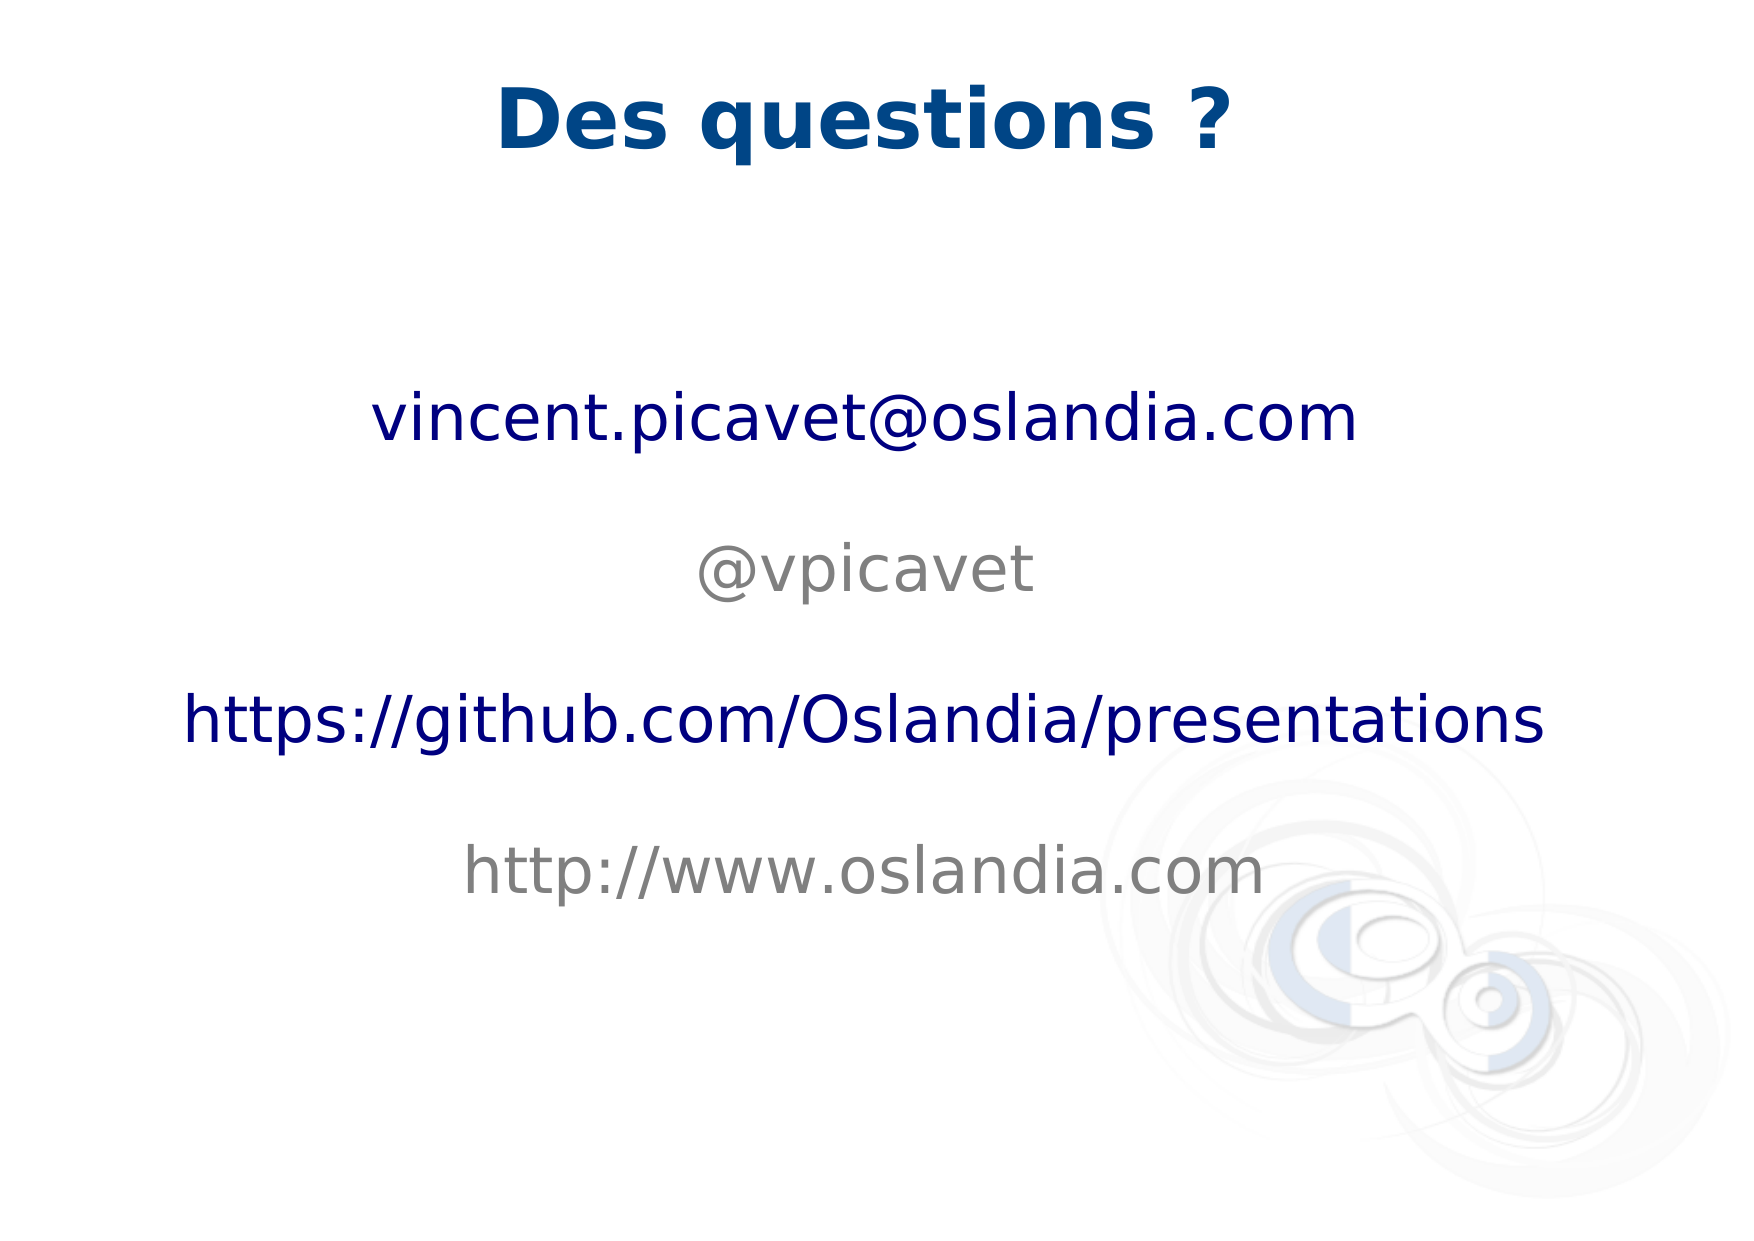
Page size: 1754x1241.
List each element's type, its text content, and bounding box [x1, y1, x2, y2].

list Des questions ? vincent.picavet@oslandia.com @vpicavet https://github.com/Oslandia/presentations http://www.oslandia.com [29, 70, 1701, 1007]
list > Shapefile GUI (shp2pgsql) > GDAL/OGR > OSM (osm2pgsql, osmosis…) [1092, 679, 1754, 1241]
